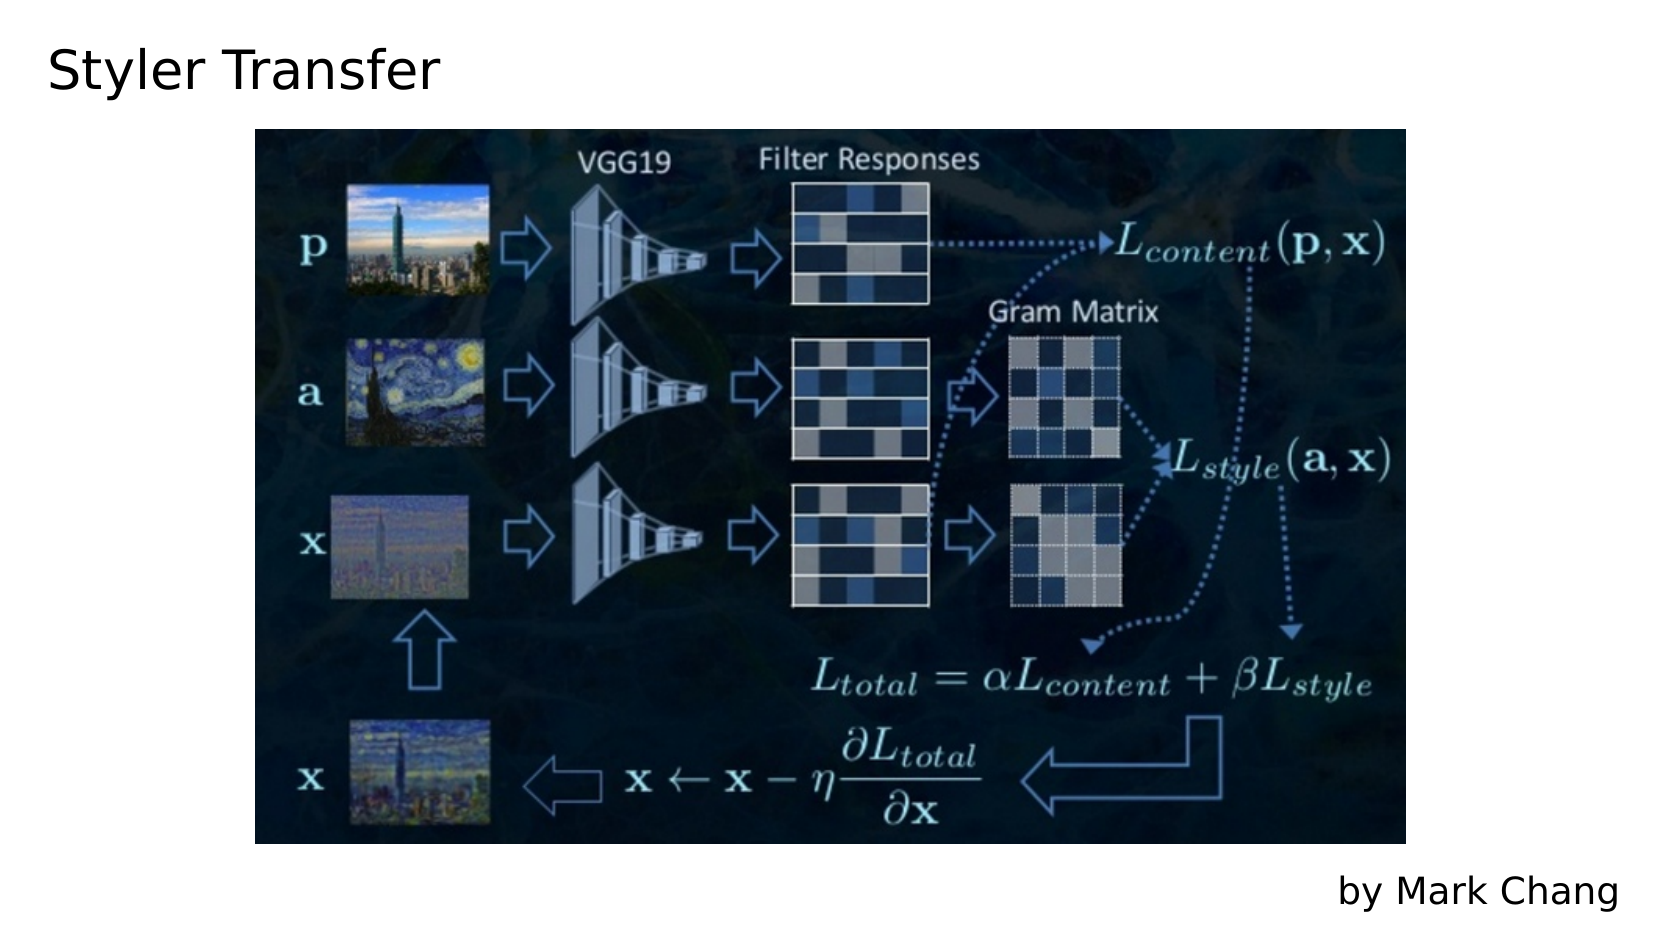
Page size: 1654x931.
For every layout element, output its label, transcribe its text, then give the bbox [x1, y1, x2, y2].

picture [255, 129, 1406, 844]
text_box by Mark Chang [1322, 862, 1654, 921]
title Styler Transfer [47, 23, 1536, 119]
